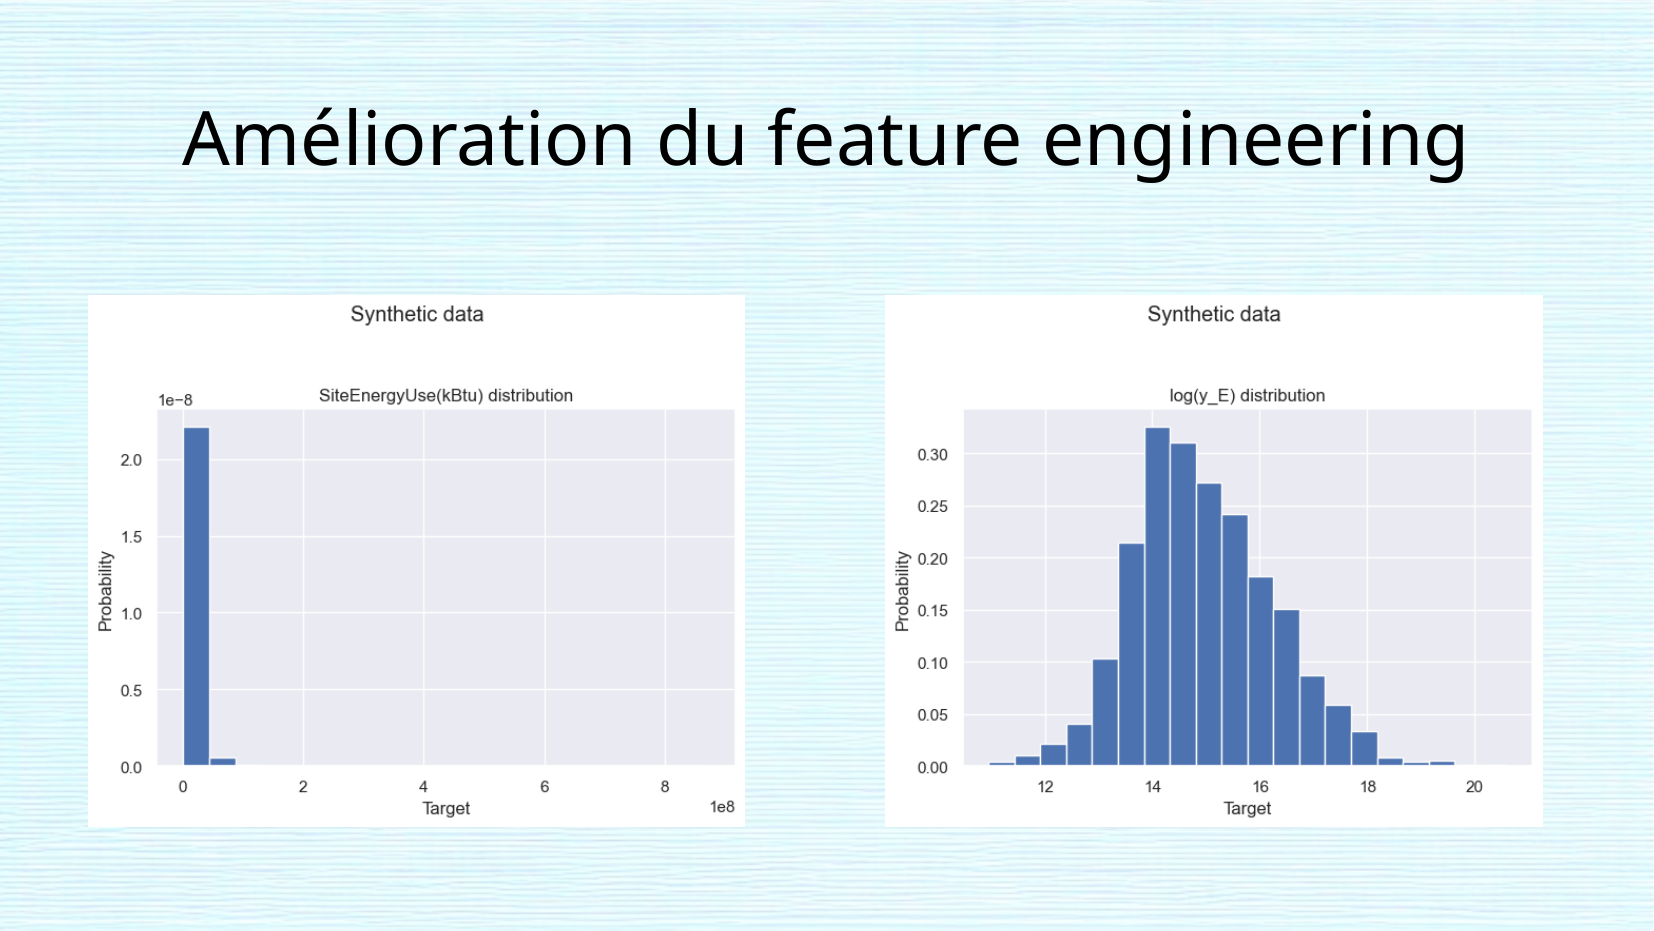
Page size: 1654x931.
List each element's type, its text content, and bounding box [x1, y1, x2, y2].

picture [88, 295, 745, 827]
picture [885, 295, 1543, 827]
title Amélioration du feature engineering [82, 59, 1571, 215]
